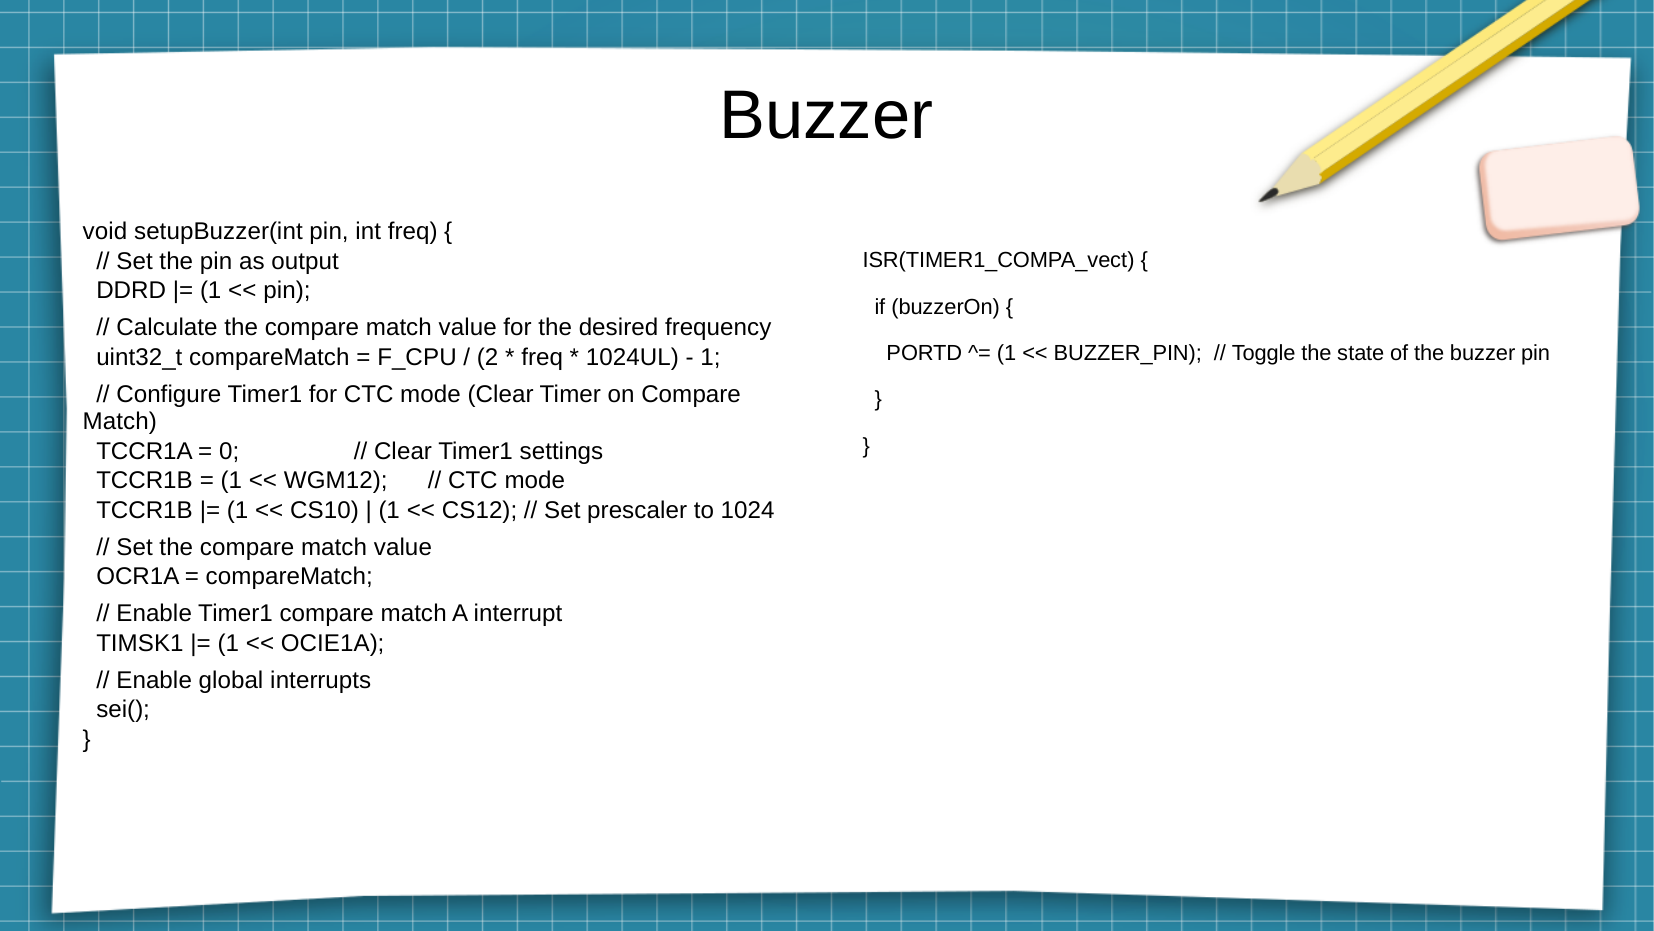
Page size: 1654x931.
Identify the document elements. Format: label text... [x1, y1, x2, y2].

list void setupBuzzer(int pin, int freq) { // Set the pin as output DDRD |= (1 << pin); // Calculate the compare match value for the desired frequency uint32_t compareMatch = F_CPU / (2 * freq * 1024UL) - 1; // Configure Timer1 for CTC mode (Clear Timer on Compare Match) TCCR1A = 0; // Clear Timer1 settings TCCR1B = (1 << WGM12); // CTC mode TCCR1B |= (1 << CS10) | (1 << CS12); // Set prescaler to 1024 // Set the compare match value OCR1A = compareMatch; // Enable Timer1 compare match A interrupt TIMSK1 |= (1 << OCIE1A); // Enable global interrupts sei(); } [82, 217, 809, 758]
title Buzzer [82, 37, 1571, 193]
picture [0, 0, 1654, 931]
list ISR(TIMER1_COMPA_vect) { if (buzzerOn) { PORTD ^= (1 << BUZZER_PIN); // Toggle the state of the buzzer pin } } [862, 248, 1589, 788]
